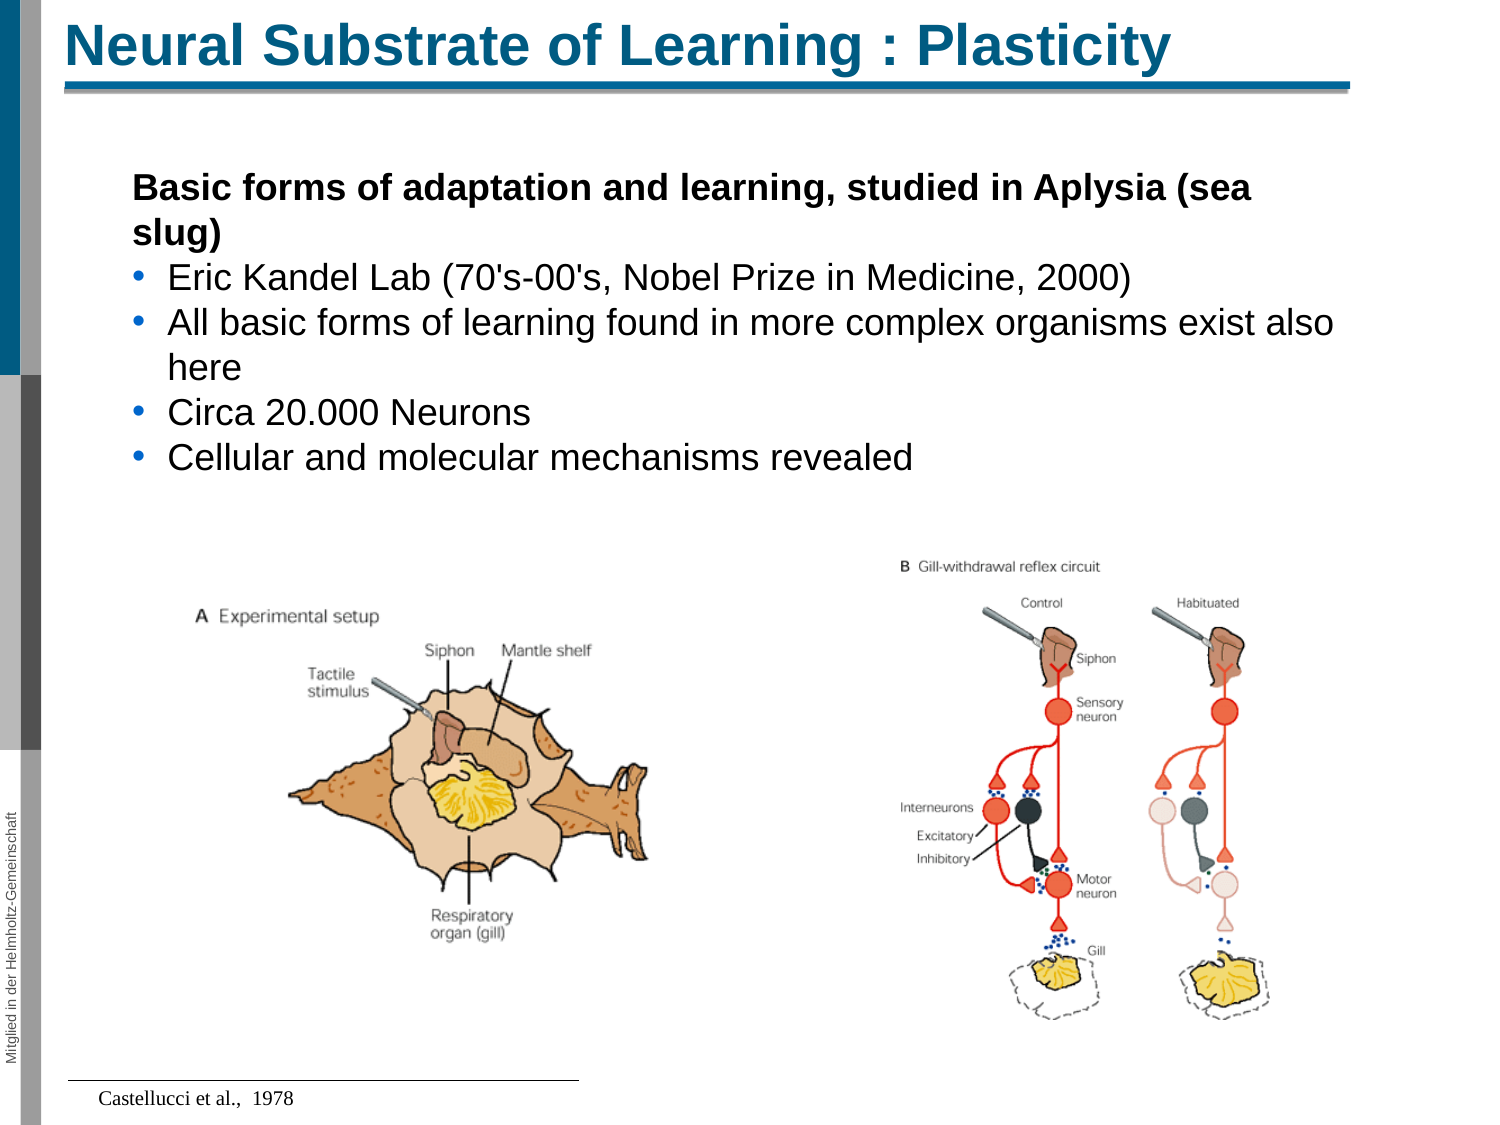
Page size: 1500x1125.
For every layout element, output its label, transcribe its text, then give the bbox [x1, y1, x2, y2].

picture [900, 554, 1270, 1021]
text_box Castellucci et al., 1978 [83, 1081, 316, 1119]
text_box Neural Substrate of Learning : Plasticity [64, 7, 1440, 102]
text_box Basic forms of adaptation and learning, studied in Aplysia (sea slug) Eric Kandel Lab (70's-00's, Nobel Prize in Medicine, 2000) All basic forms of learning found in more complex organisms exist also here Circa 20.000 Neurons Cellular and molecular mechanisms revealed [117, 155, 1358, 493]
picture [195, 608, 660, 949]
